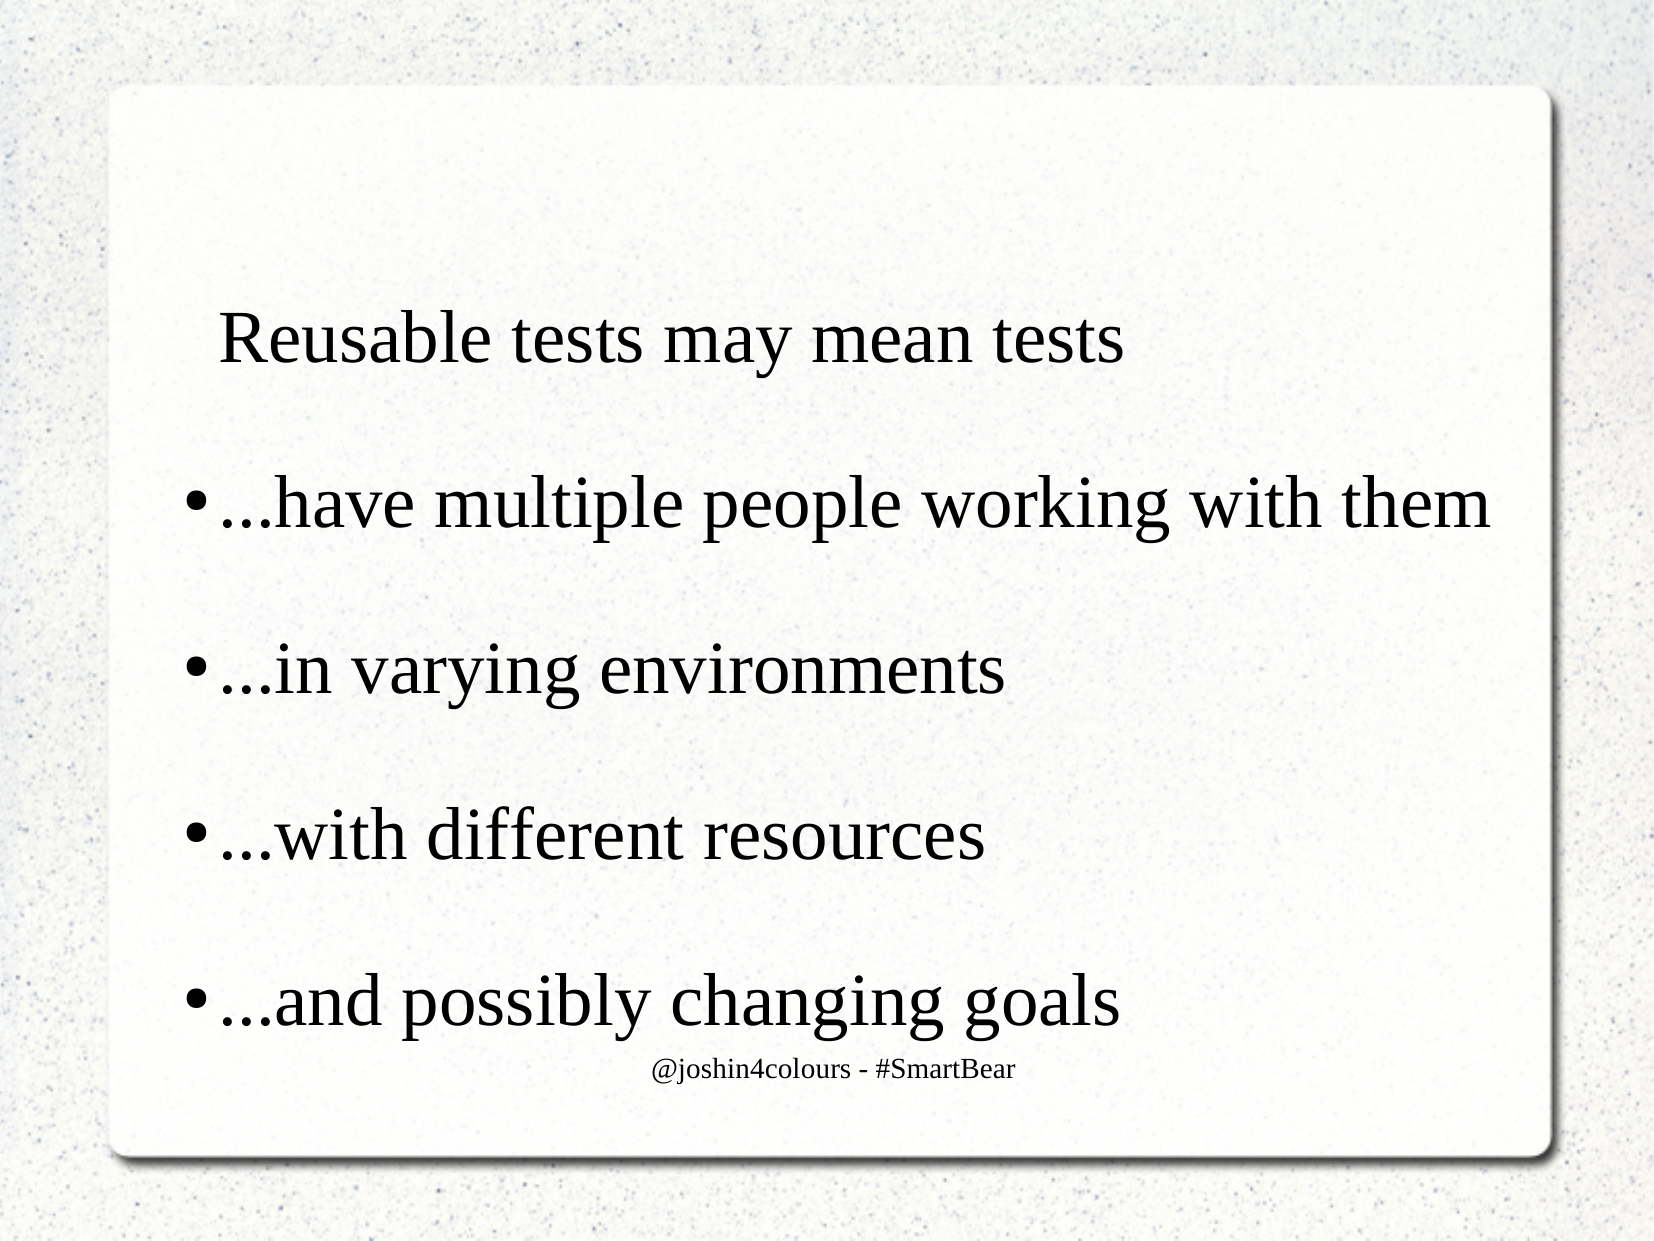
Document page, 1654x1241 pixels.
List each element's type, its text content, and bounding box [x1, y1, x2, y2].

subtitle Reusable tests may mean tests ...have multiple people working with them ...in varying environments ...with different resources ...and possibly changing goals [147, 295, 1506, 1126]
picture [0, 0, 1654, 1241]
